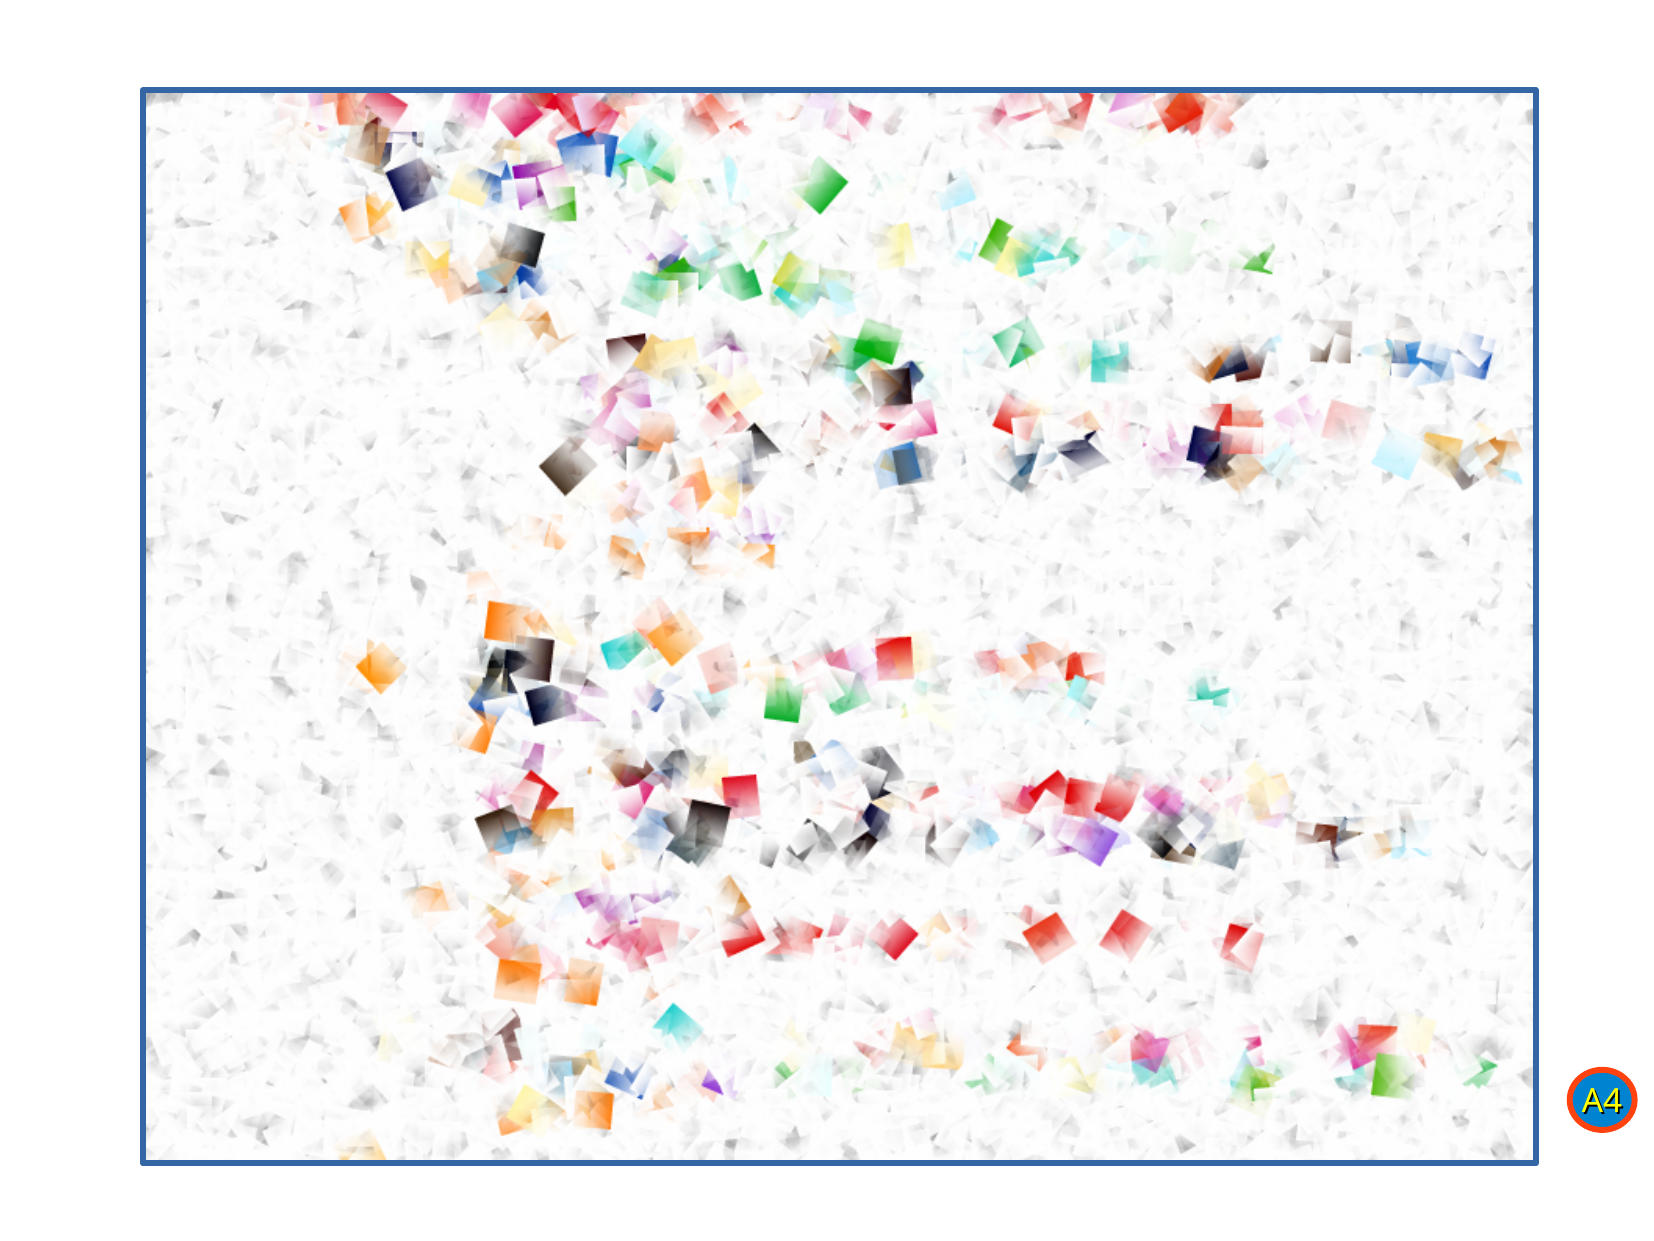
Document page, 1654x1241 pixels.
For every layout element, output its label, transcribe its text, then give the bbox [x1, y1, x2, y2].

text_box A4 [1569, 1069, 1635, 1130]
picture [145, 93, 1534, 1161]
